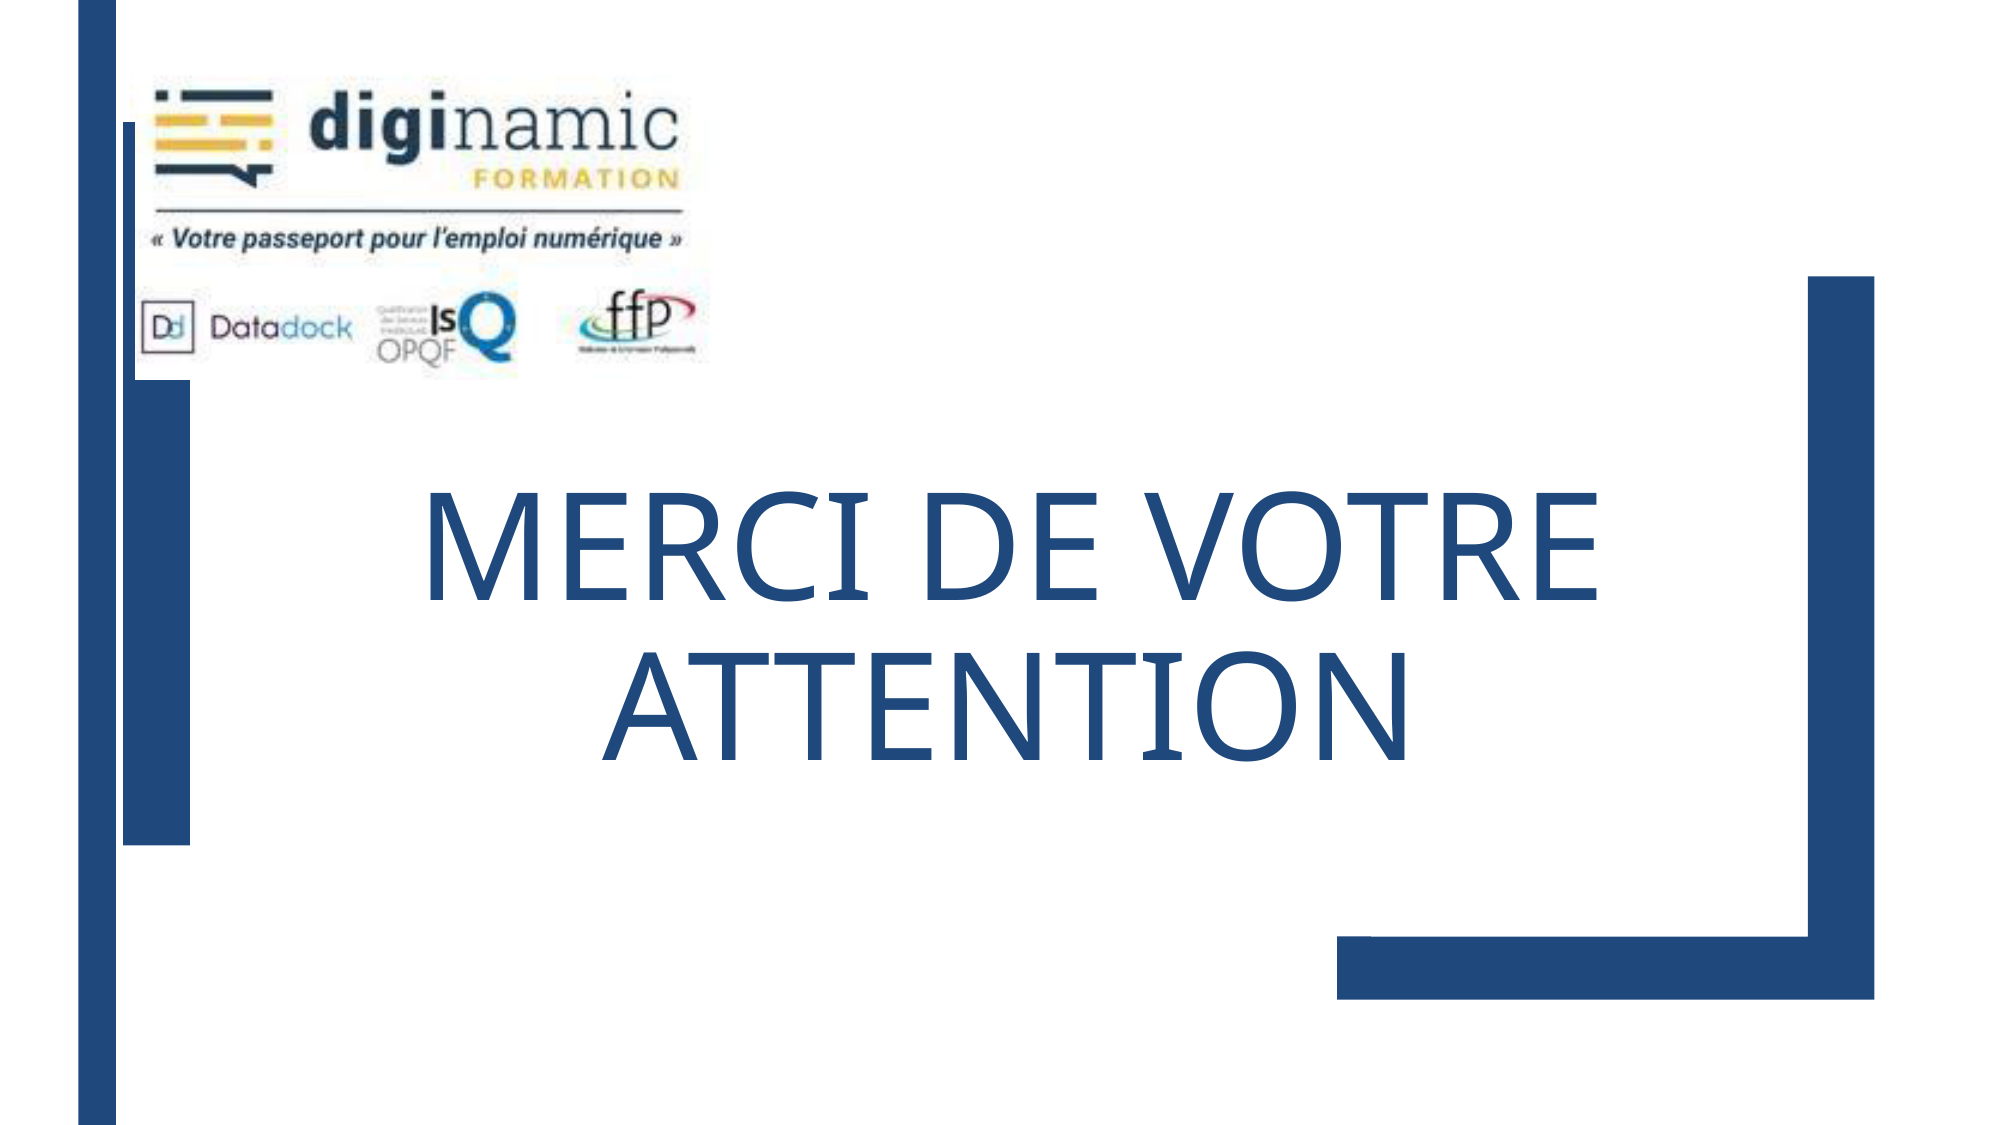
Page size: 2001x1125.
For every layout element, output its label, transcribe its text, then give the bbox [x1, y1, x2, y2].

title Merci de votre attention [325, 455, 1698, 801]
